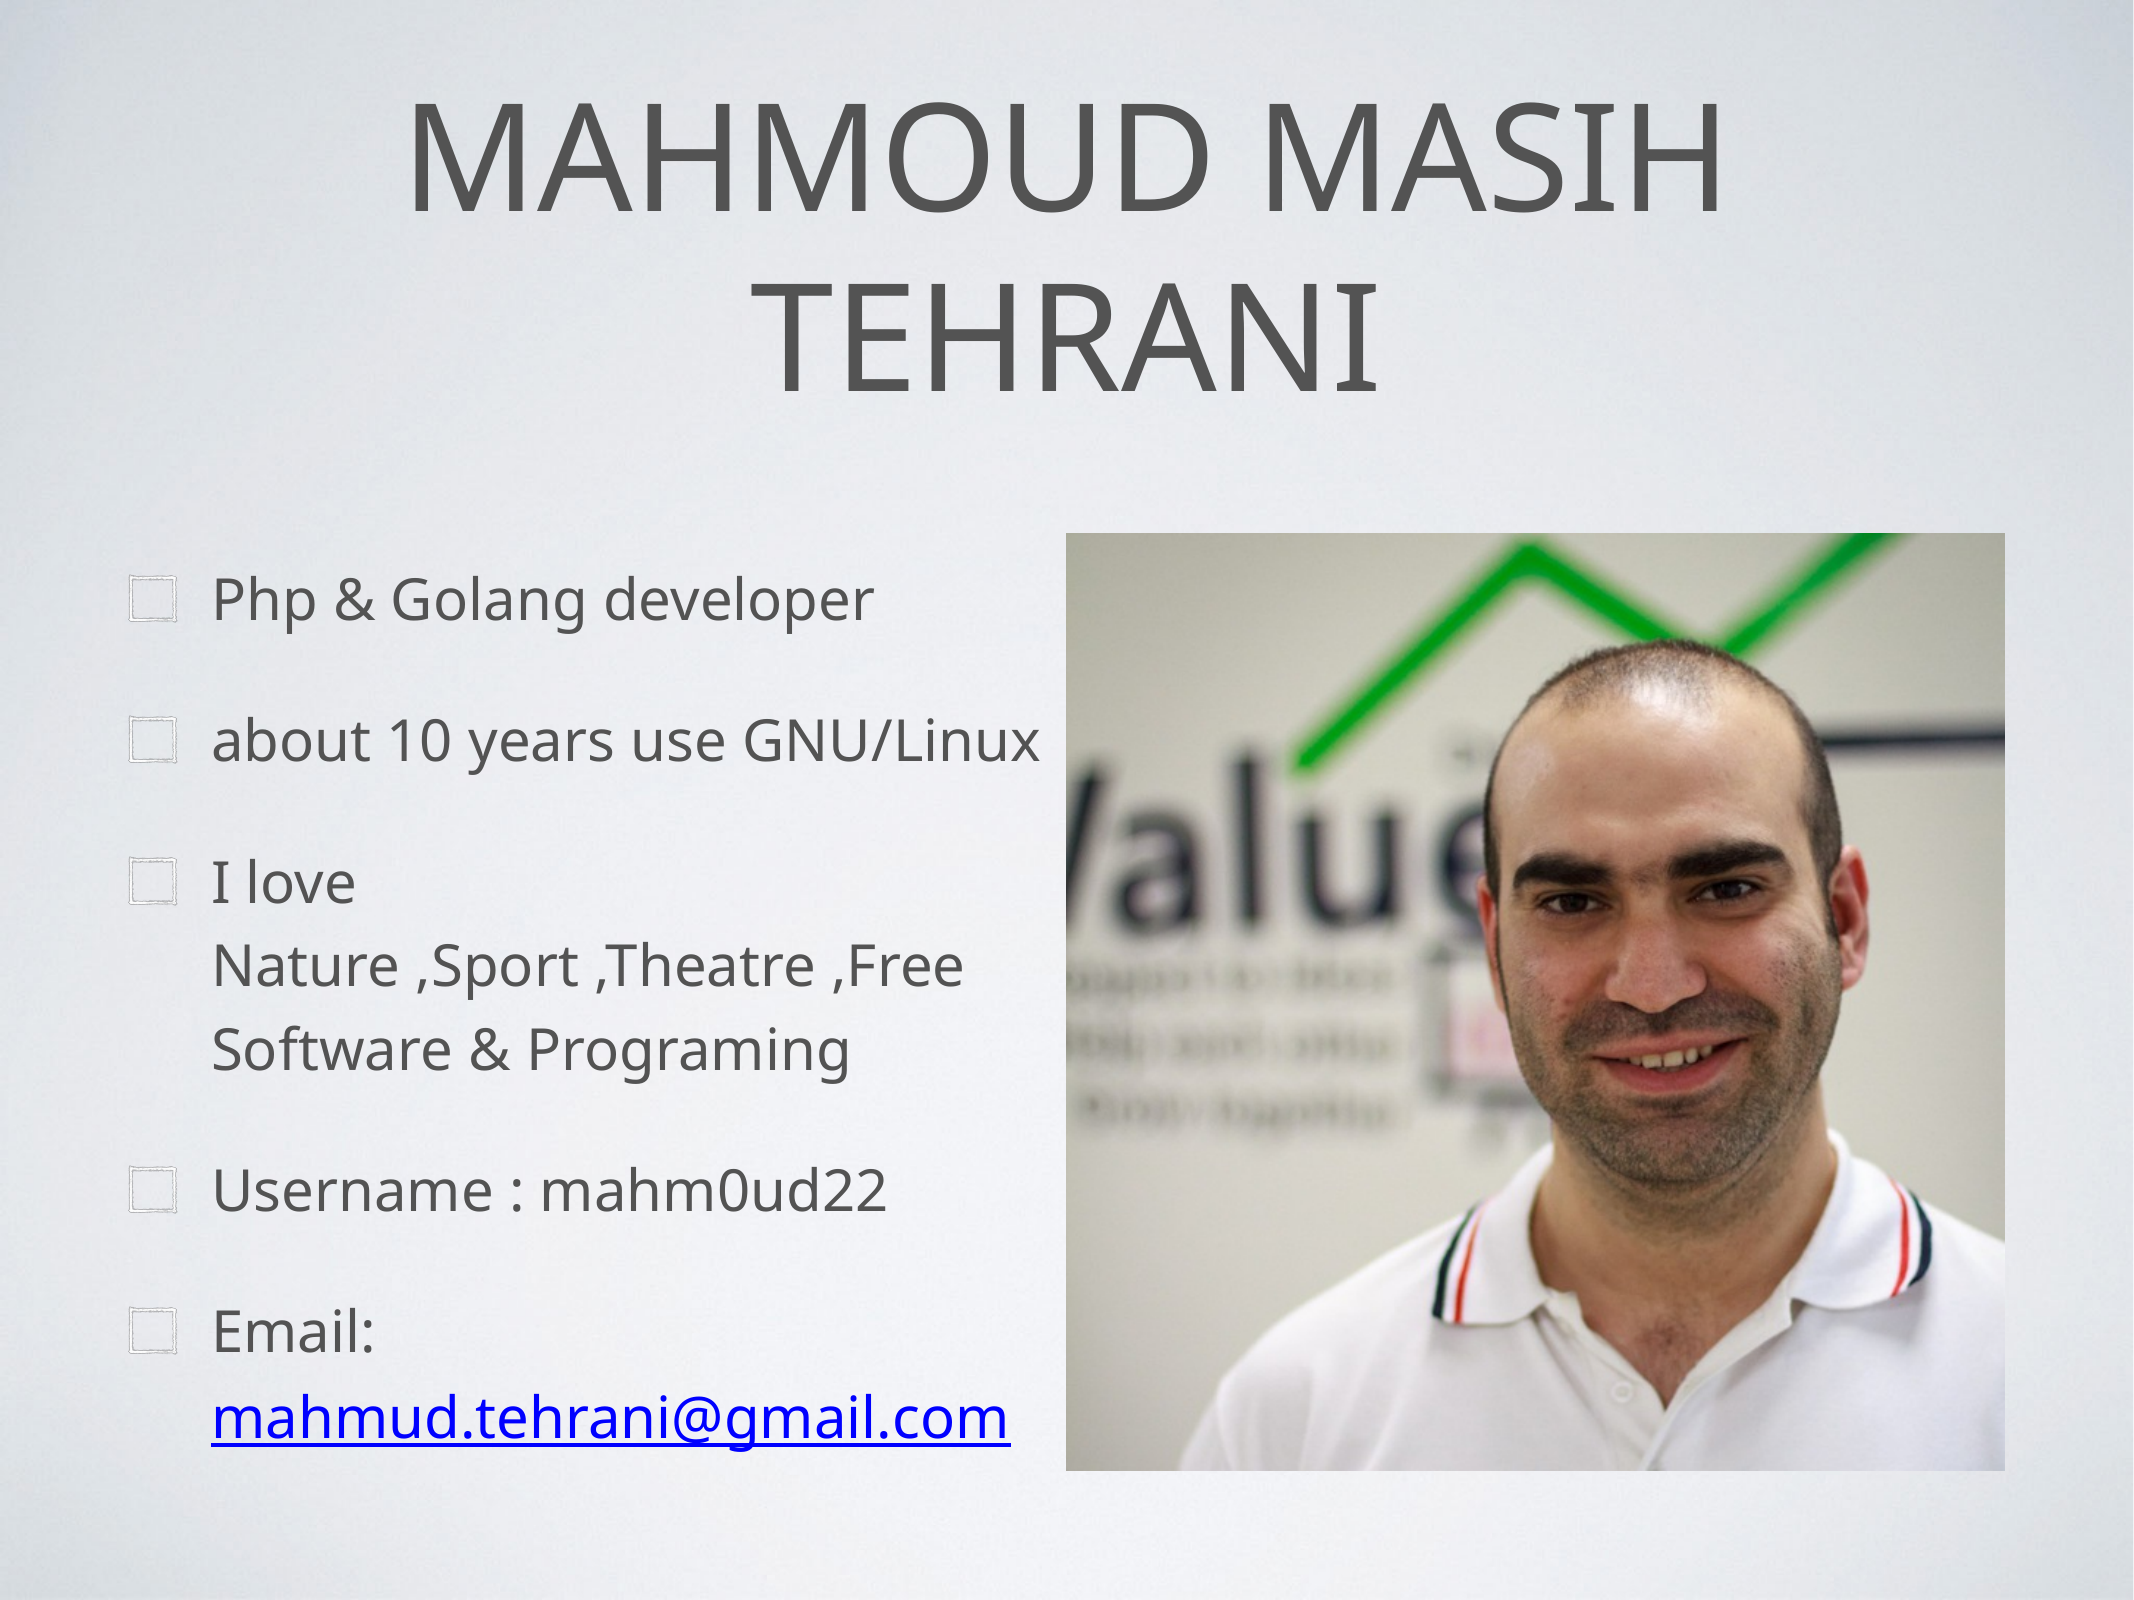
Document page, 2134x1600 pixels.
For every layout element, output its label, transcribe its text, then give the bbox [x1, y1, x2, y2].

picture [0, 0, 2134, 1600]
text_box Php & Golang developer about 10 years use GNU/Linux I love Nature ,Sport ,Theatre ,Free Software & Programing Username : mahm0ud22 Email: mahmud.tehrani@gmail.com [118, 535, 1057, 1473]
title Mahmoud Masih Tehrani [58, 41, 2075, 442]
